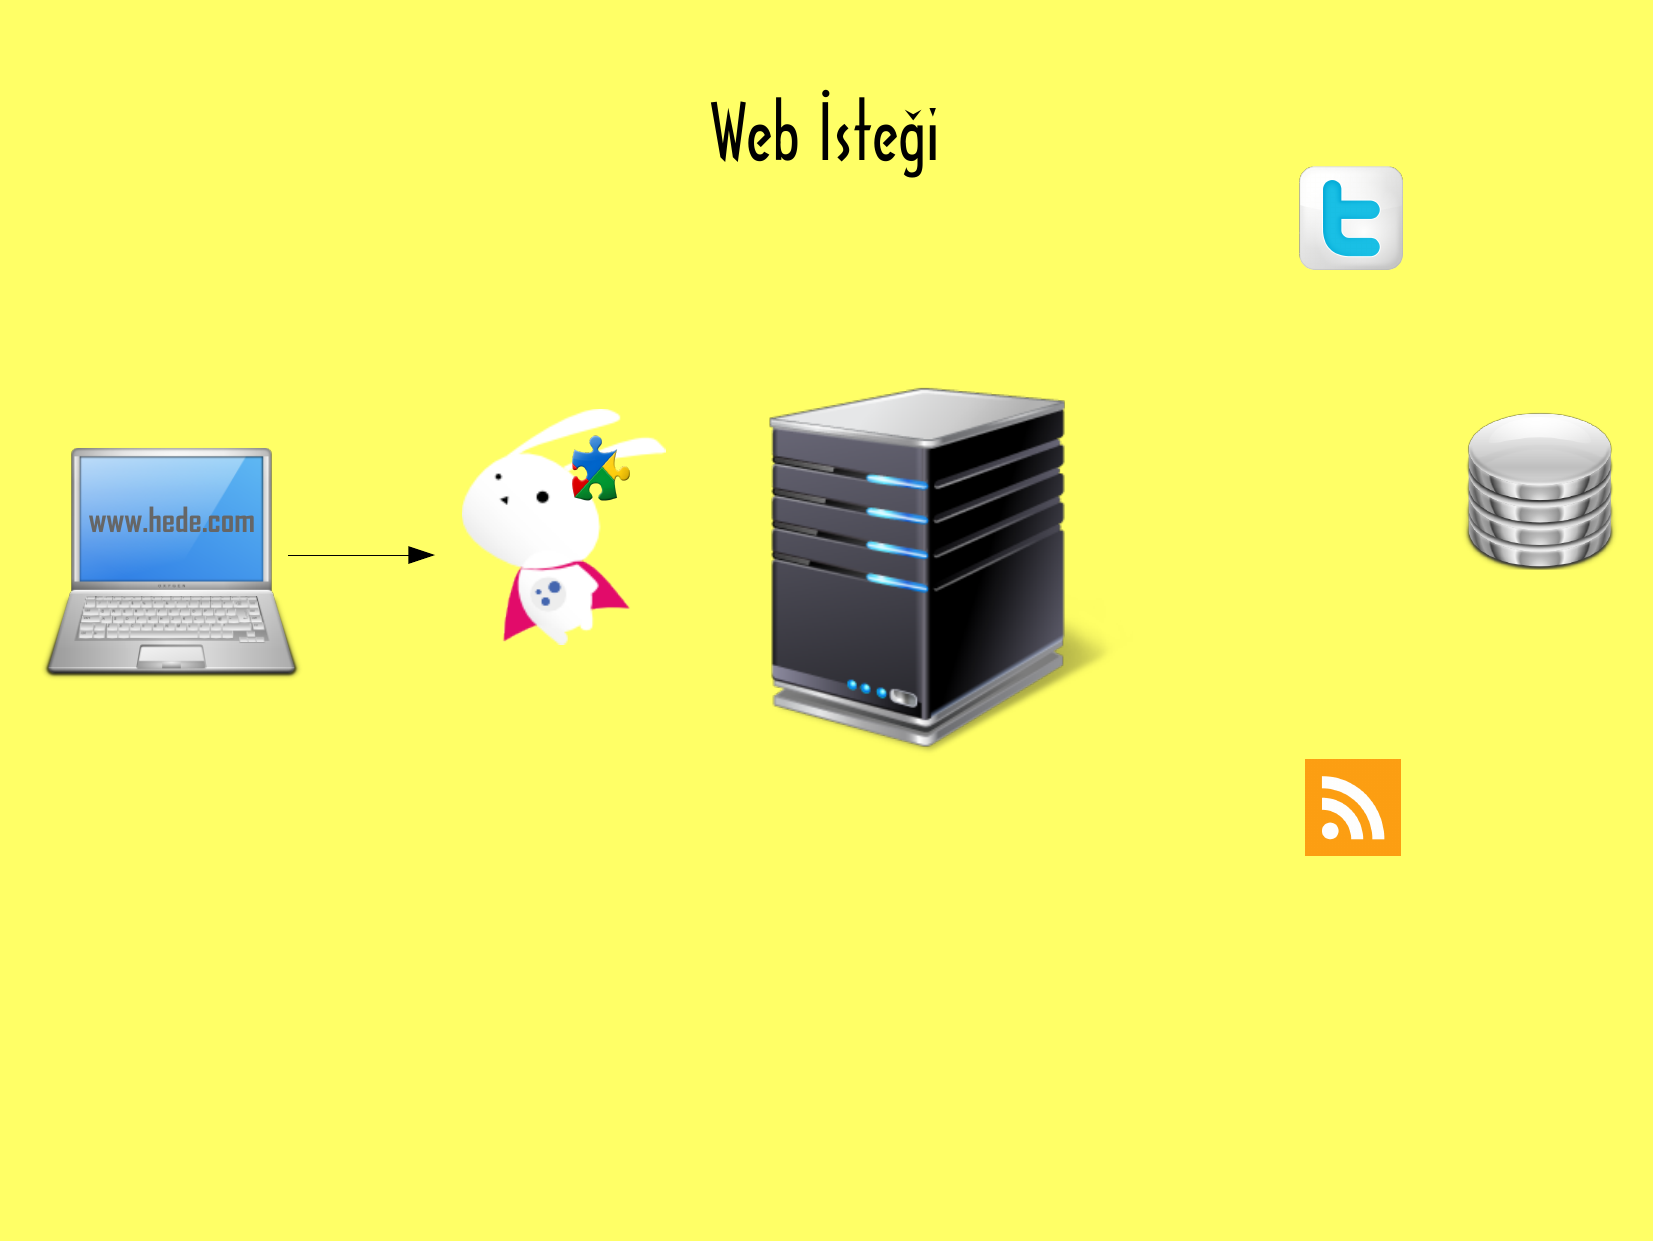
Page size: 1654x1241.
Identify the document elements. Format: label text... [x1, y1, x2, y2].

text_box Web İsteği [695, 90, 958, 186]
picture [1458, 408, 1621, 571]
picture [38, 423, 305, 691]
picture [1305, 759, 1401, 856]
text_box www.hede.com [73, 491, 357, 568]
picture [1290, 157, 1412, 279]
picture [462, 409, 666, 646]
picture [736, 359, 1133, 756]
